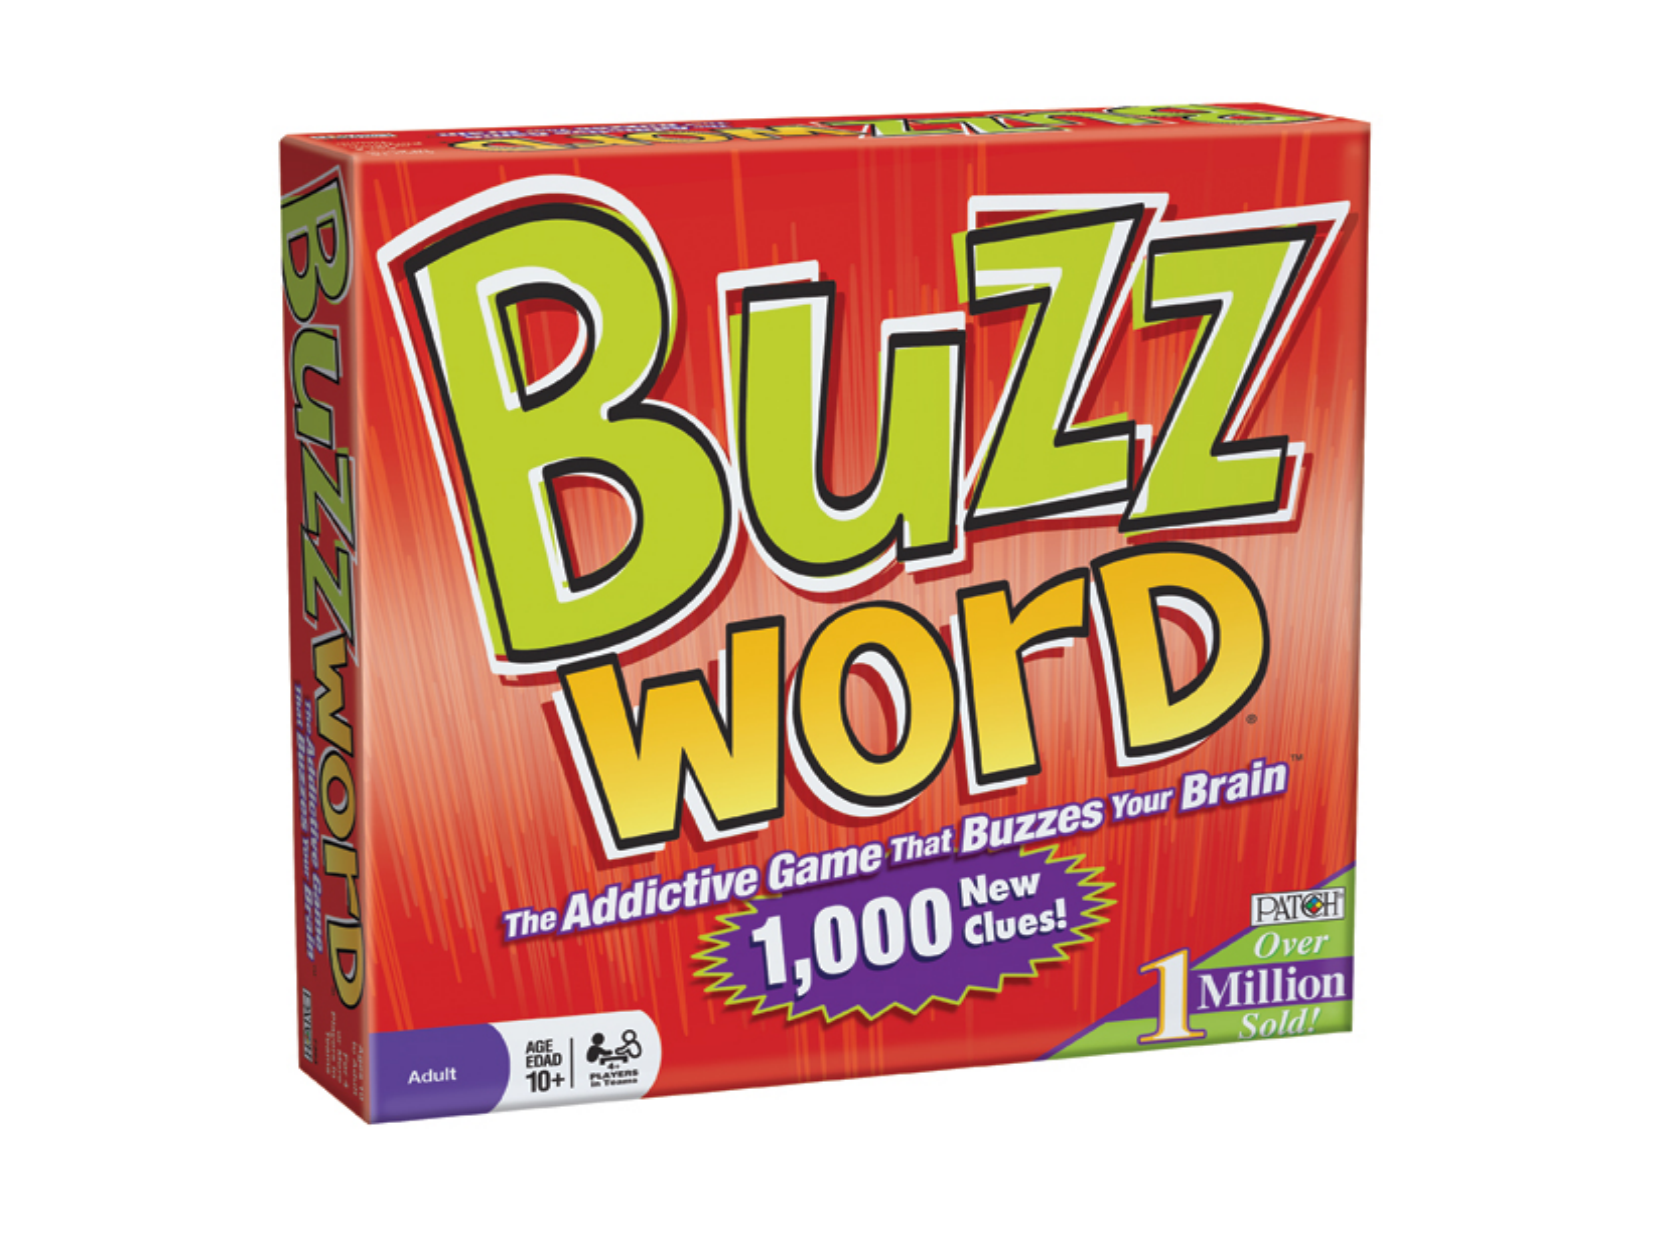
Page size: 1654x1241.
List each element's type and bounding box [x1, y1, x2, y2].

picture [271, 83, 1383, 1157]
